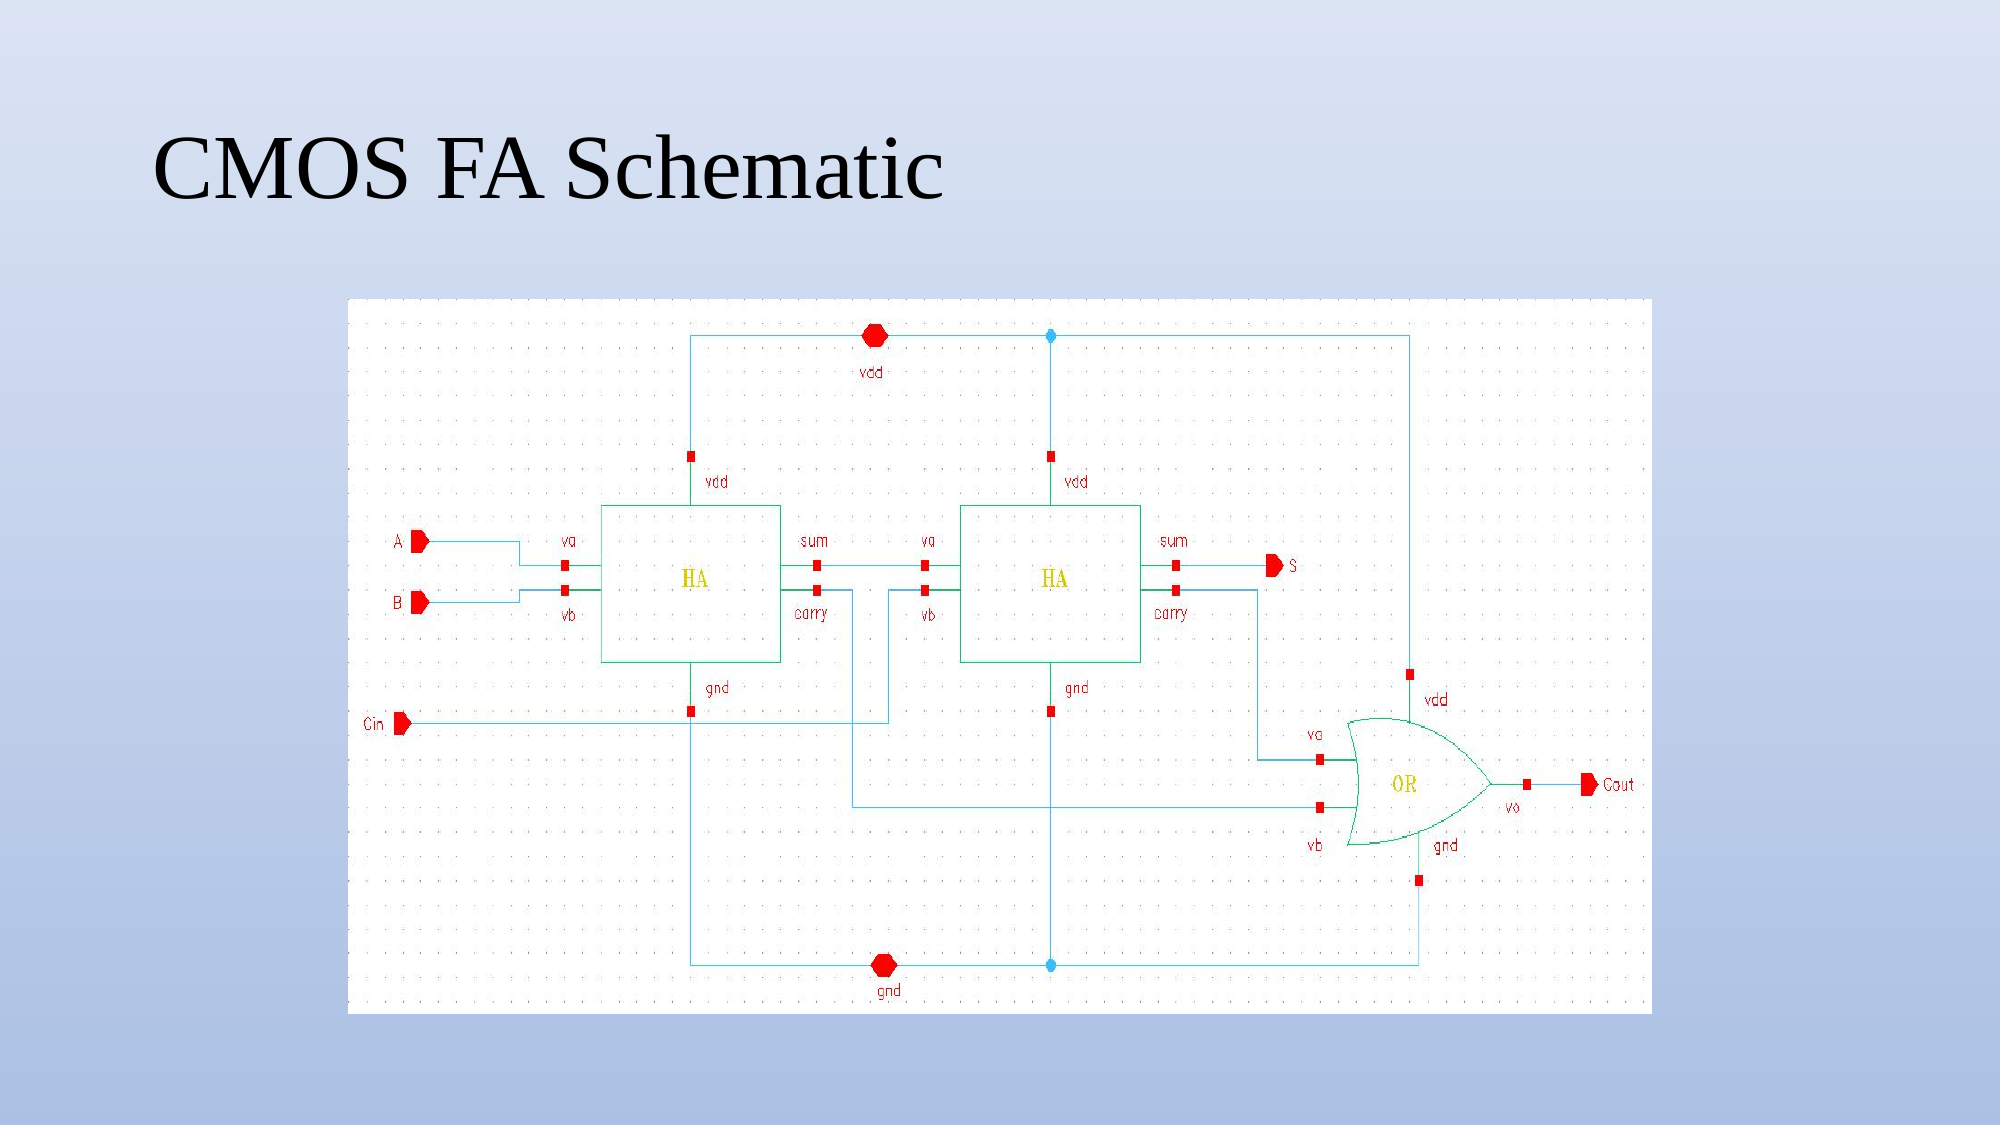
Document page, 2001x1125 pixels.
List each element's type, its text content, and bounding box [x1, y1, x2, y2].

picture [348, 299, 1652, 1014]
title CMOS FA Schematic [137, 59, 1863, 278]
